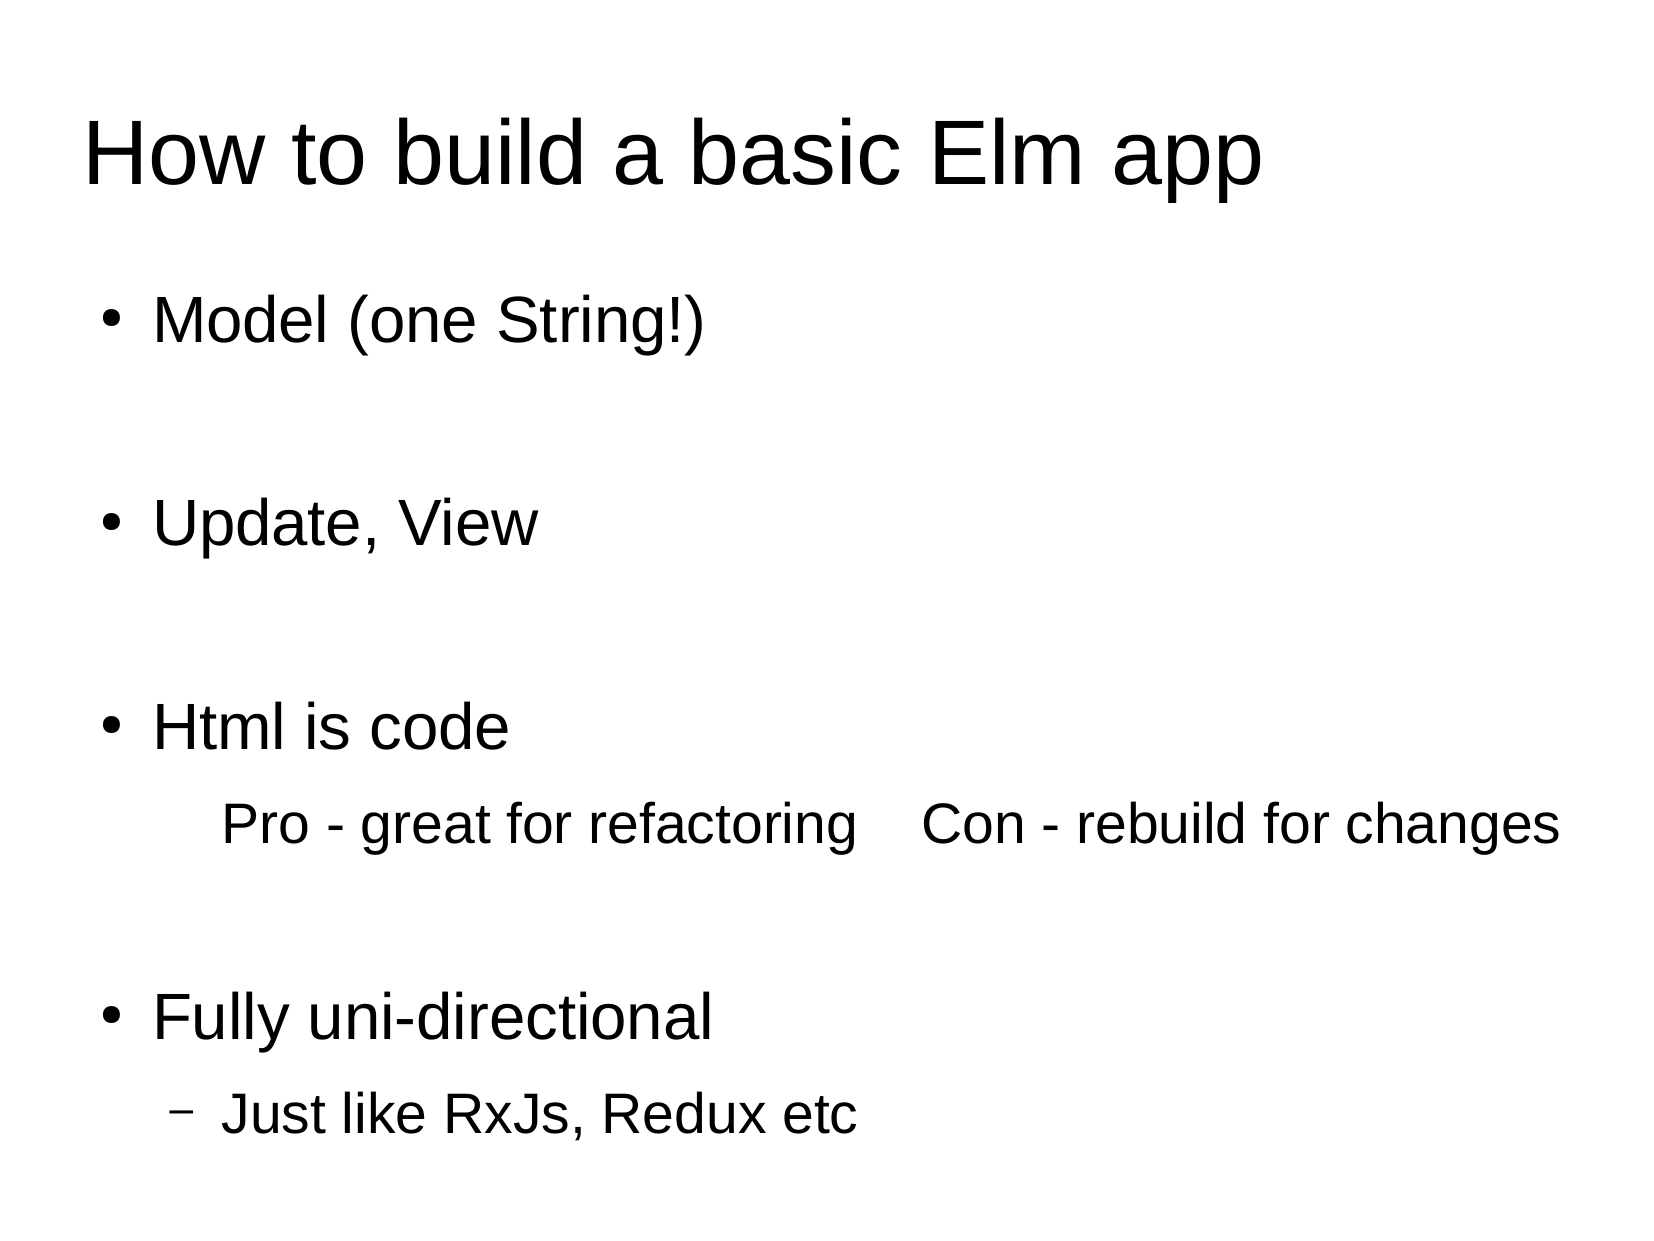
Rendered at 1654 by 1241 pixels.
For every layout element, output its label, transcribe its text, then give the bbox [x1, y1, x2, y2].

title How to build a basic Elm app [82, 49, 1571, 257]
list Model (one String!) Update, View Html is code Pro - great for refactoring Con - rebuild for changes Fully uni-directional Just like RxJs, Redux etc [82, 283, 1571, 1158]
